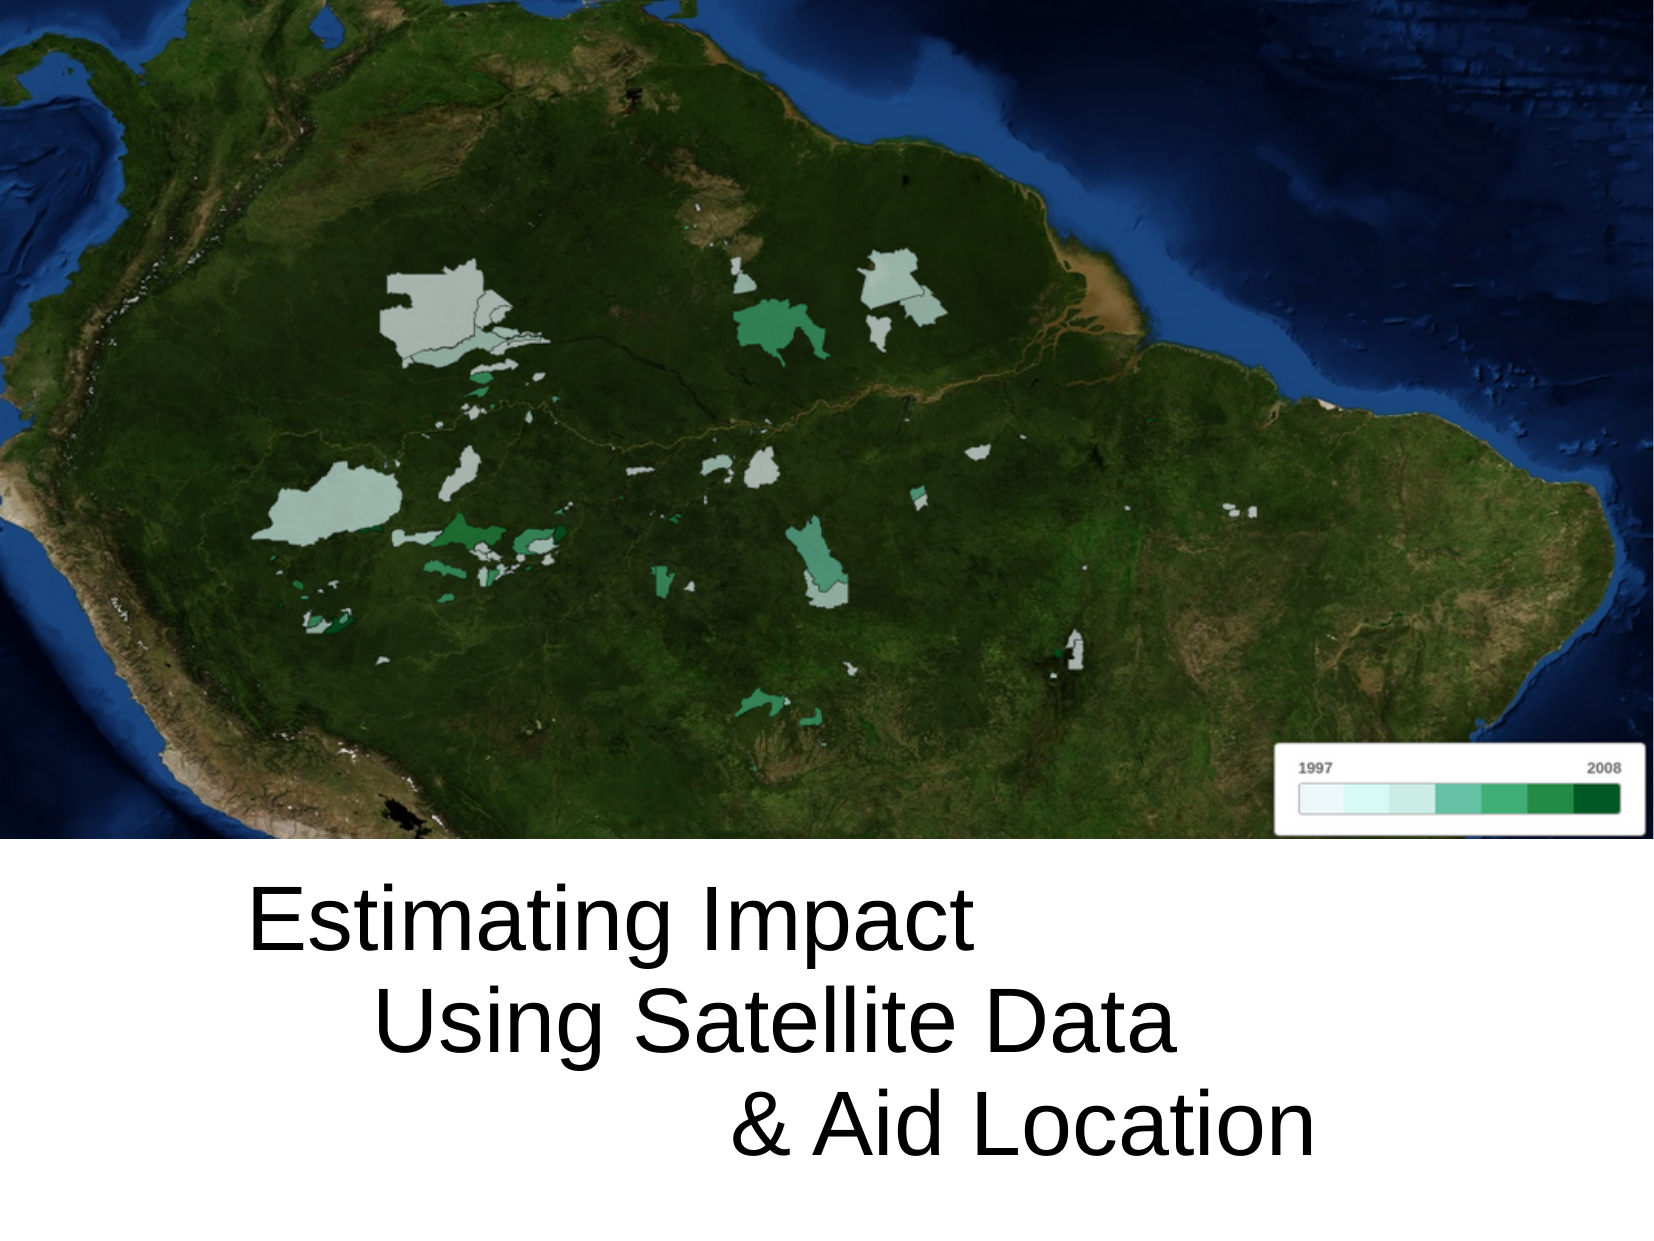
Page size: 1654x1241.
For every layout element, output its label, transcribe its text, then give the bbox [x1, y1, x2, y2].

picture [0, 0, 1654, 839]
text_box Estimating Impact Using Satellite Data & Aid Location [231, 859, 1654, 1217]
